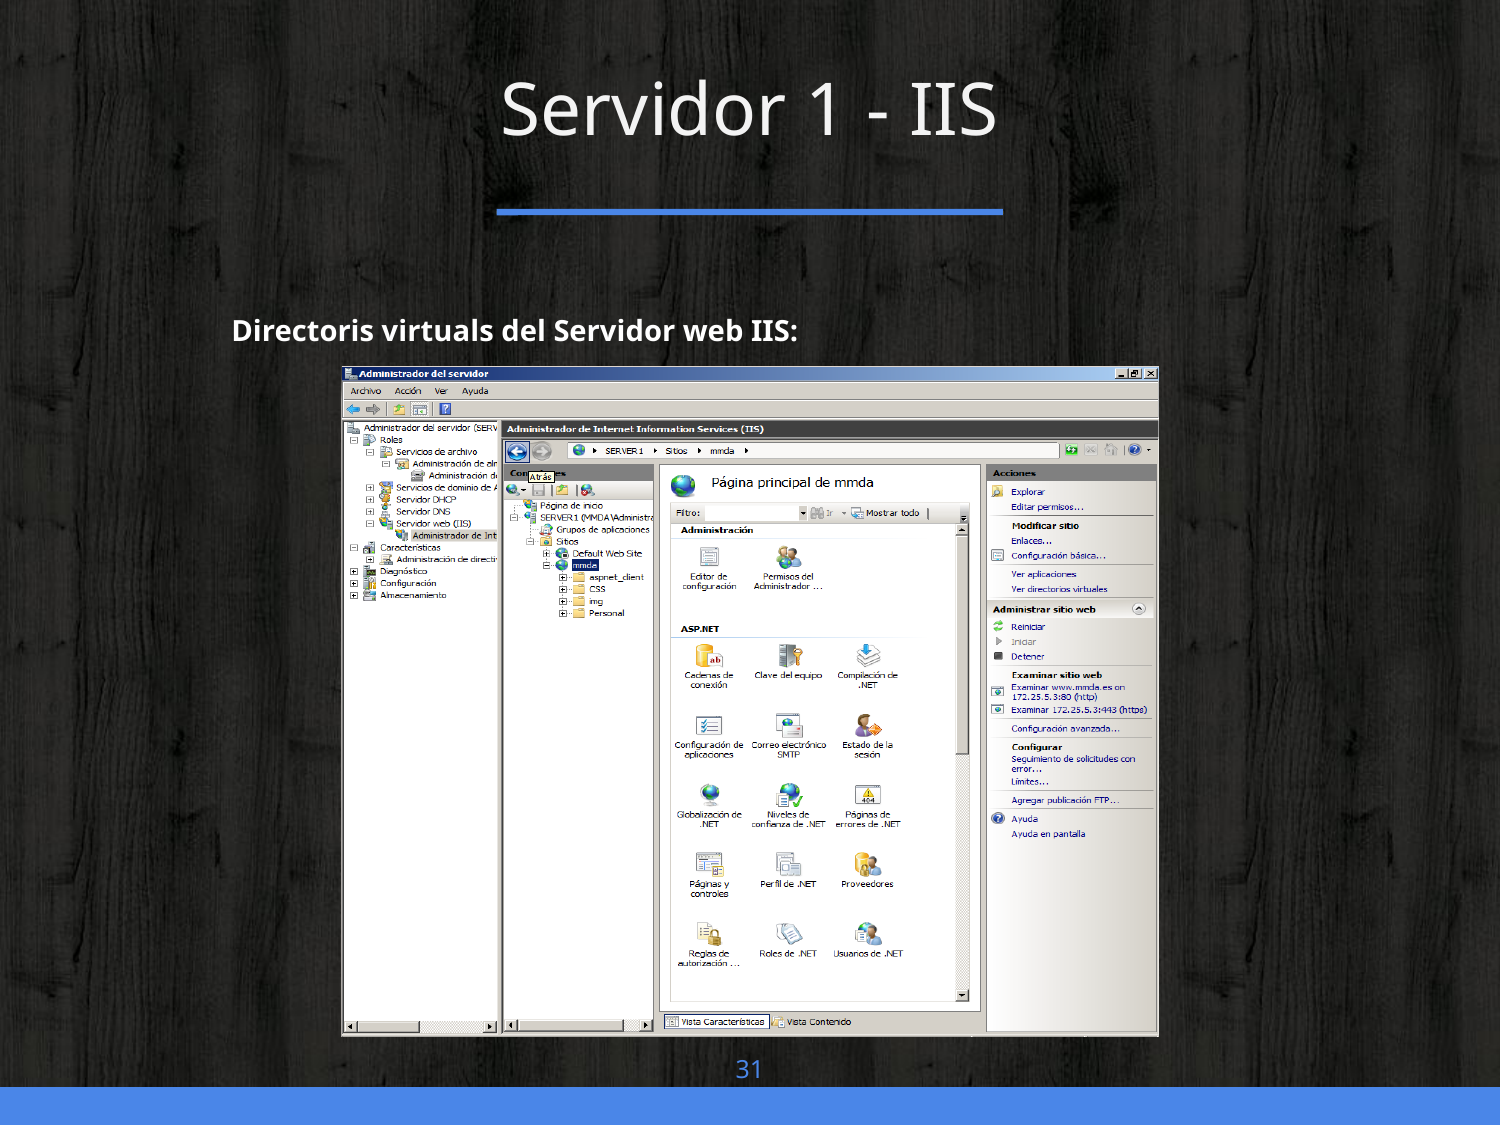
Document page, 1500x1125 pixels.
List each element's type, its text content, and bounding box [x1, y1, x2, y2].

slide_number 31 [705, 1038, 795, 1087]
picture [0, 0, 1500, 1087]
title Servidor 1 - IIS [75, 0, 1425, 213]
text_box [0, 1087, 1500, 1125]
text_box Directoris virtuals del Servidor web IIS: [216, 297, 828, 367]
